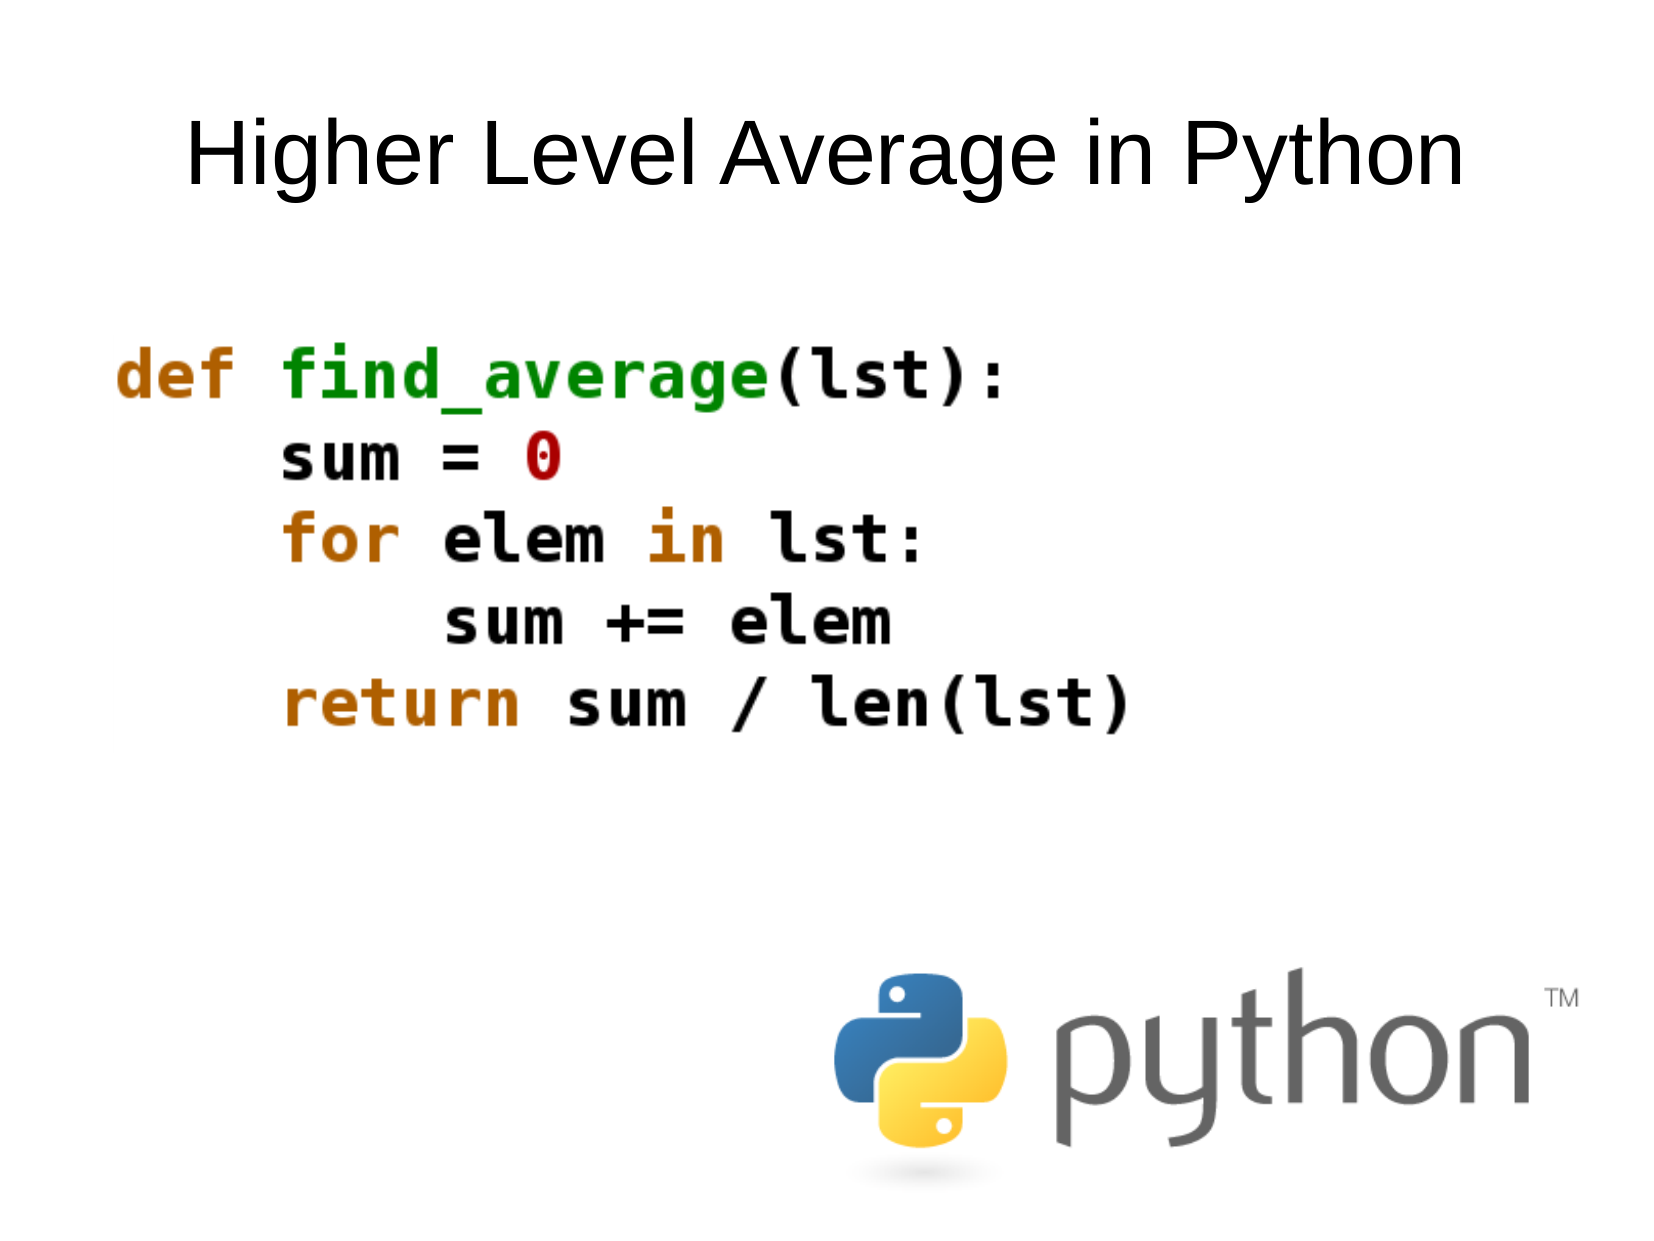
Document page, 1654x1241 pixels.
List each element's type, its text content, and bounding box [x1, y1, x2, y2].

title Higher Level Average in Python [82, 56, 1571, 250]
picture [711, 922, 1651, 1241]
picture [112, 335, 1140, 753]
